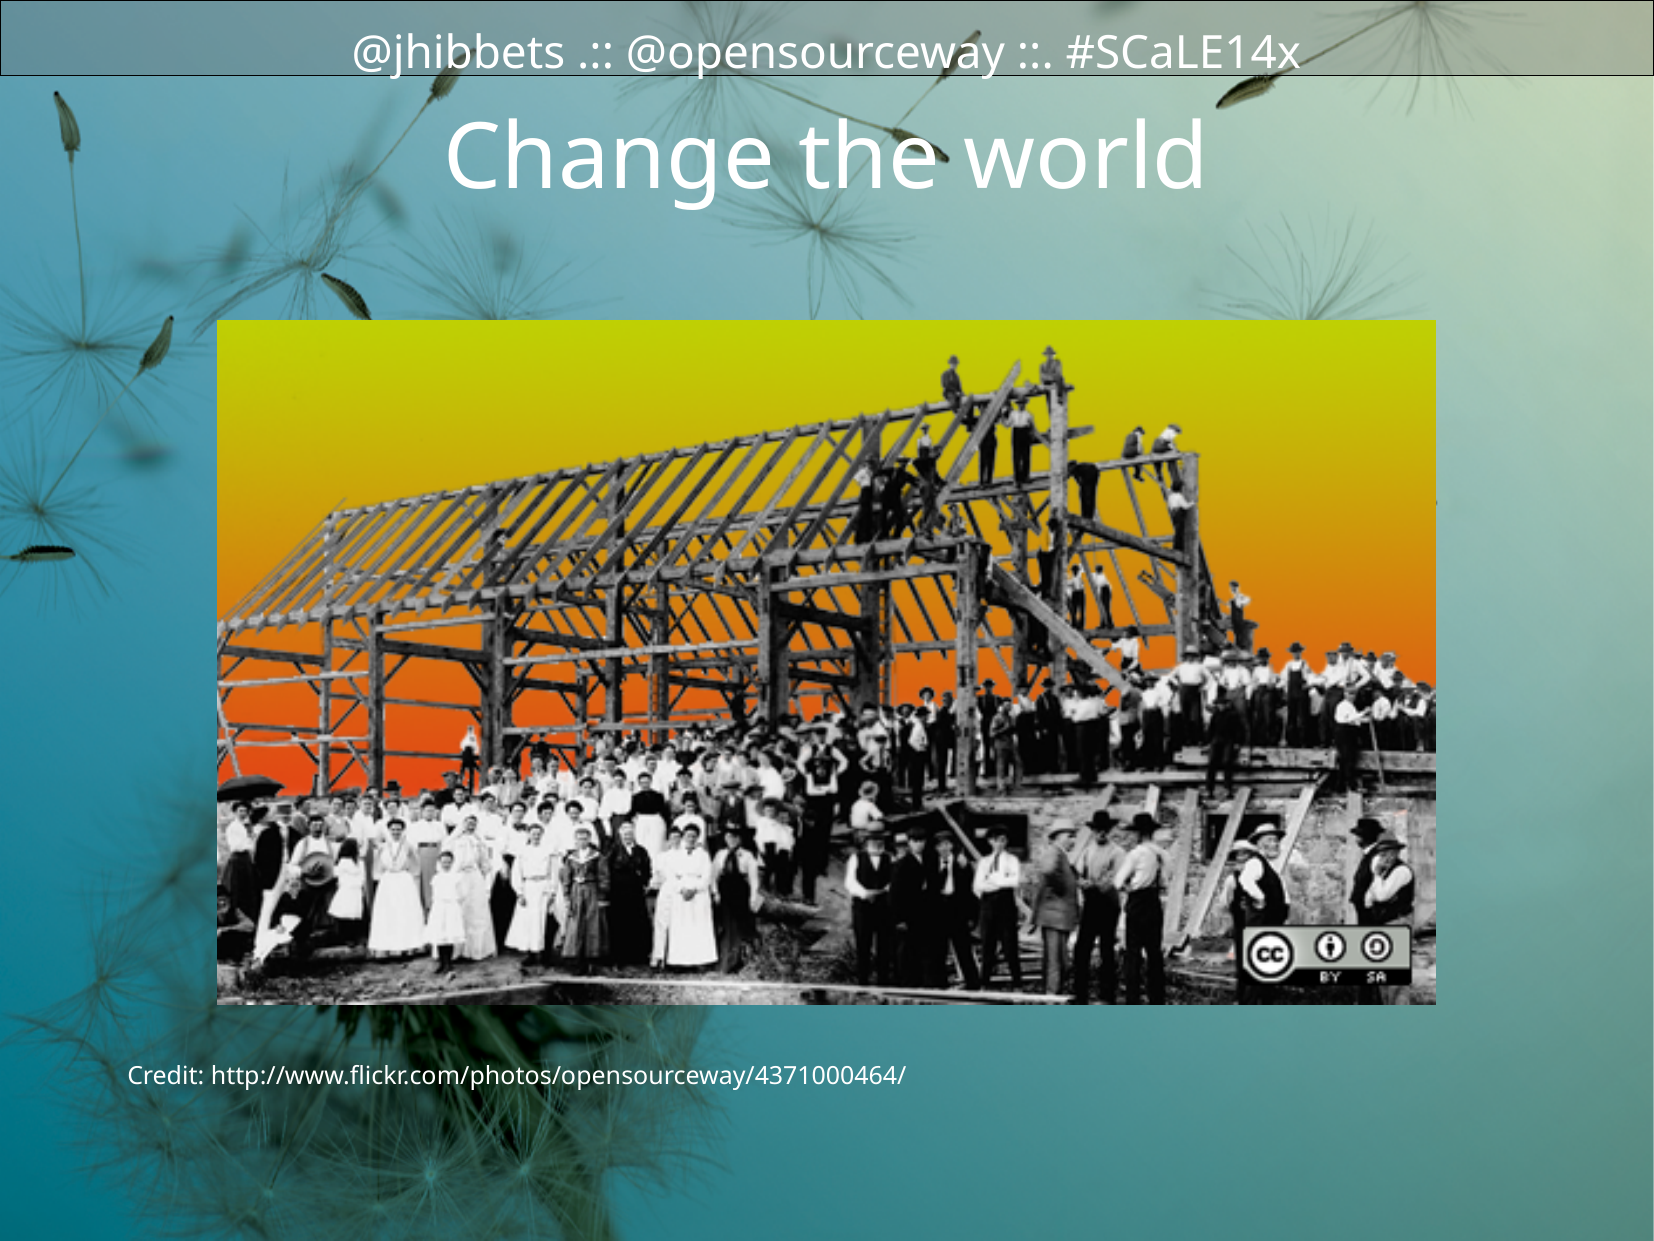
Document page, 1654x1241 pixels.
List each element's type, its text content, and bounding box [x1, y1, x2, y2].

title Change the world [82, 49, 1571, 257]
picture [0, 76, 1654, 1241]
text_box Credit: http://www.flickr.com/photos/opensourceway/4371000464/ [112, 1050, 935, 1091]
